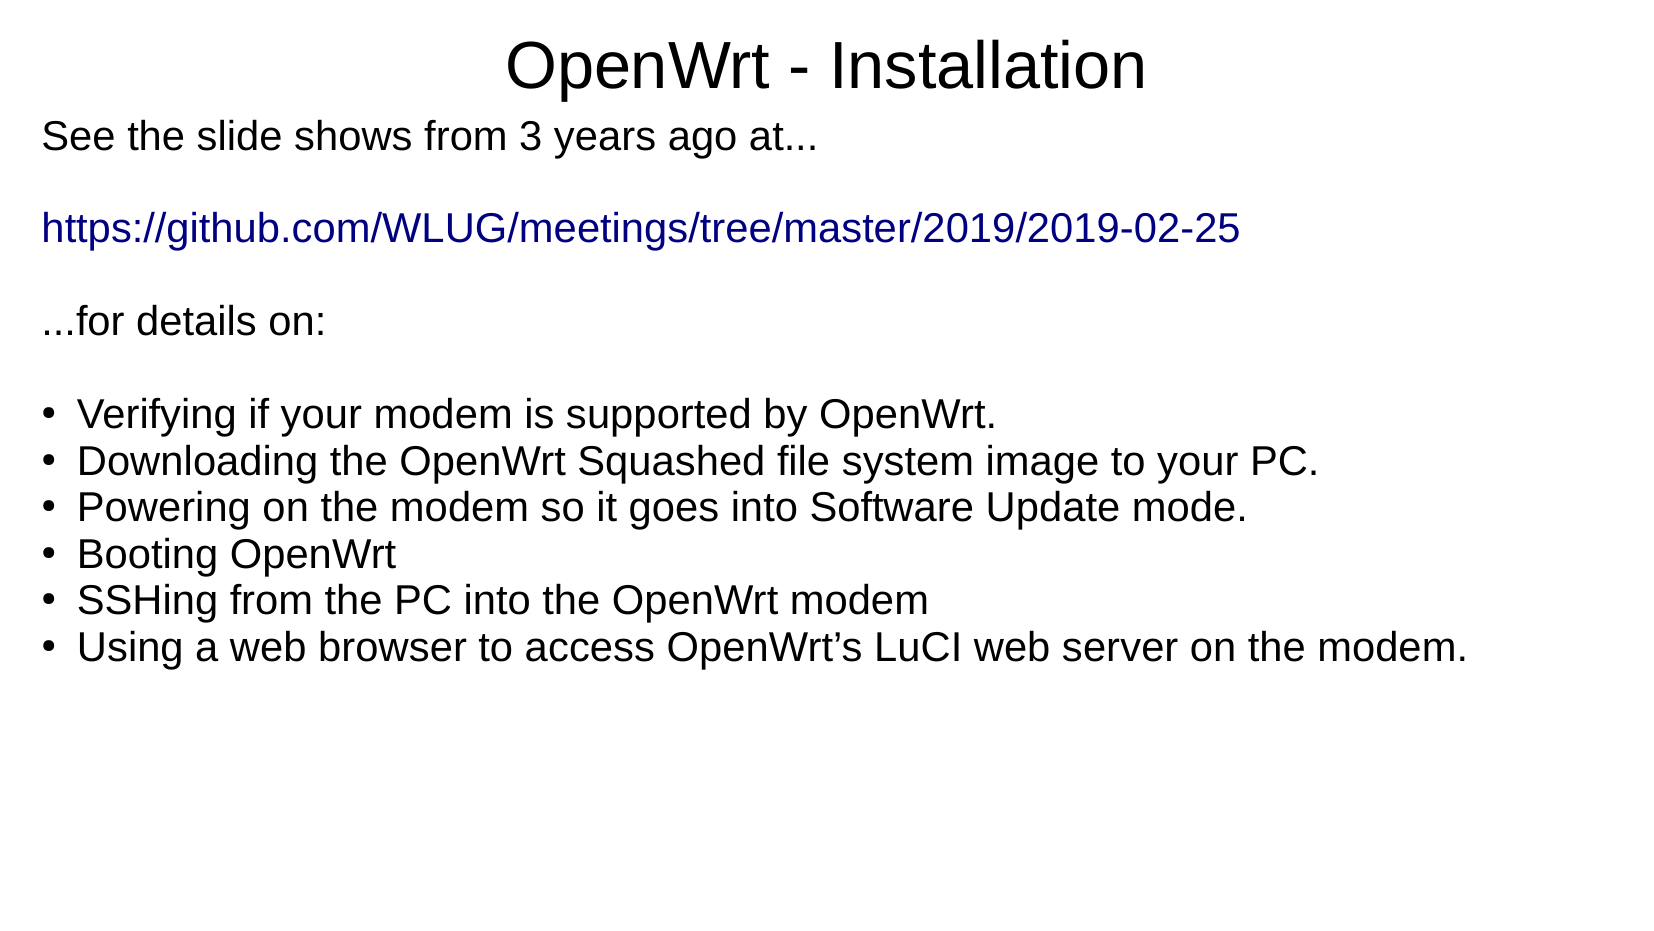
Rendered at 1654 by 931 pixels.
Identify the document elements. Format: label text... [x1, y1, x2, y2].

title OpenWrt - Installation [82, 28, 1571, 104]
text_box See the slide shows from 3 years ago at... https://github.com/WLUG/meetings/tree/master/2019/2019-02-25 ...for details on: Verifying if your modem is supported by OpenWrt. Downloading the OpenWrt Squashed file system image to your PC. Powering on the modem so it goes into Software Update mode. Booting OpenWrt SSHing from the PC into the OpenWrt modem Using a web browser to access OpenWrt’s LuCI web server on the modem. [41, 112, 1619, 855]
